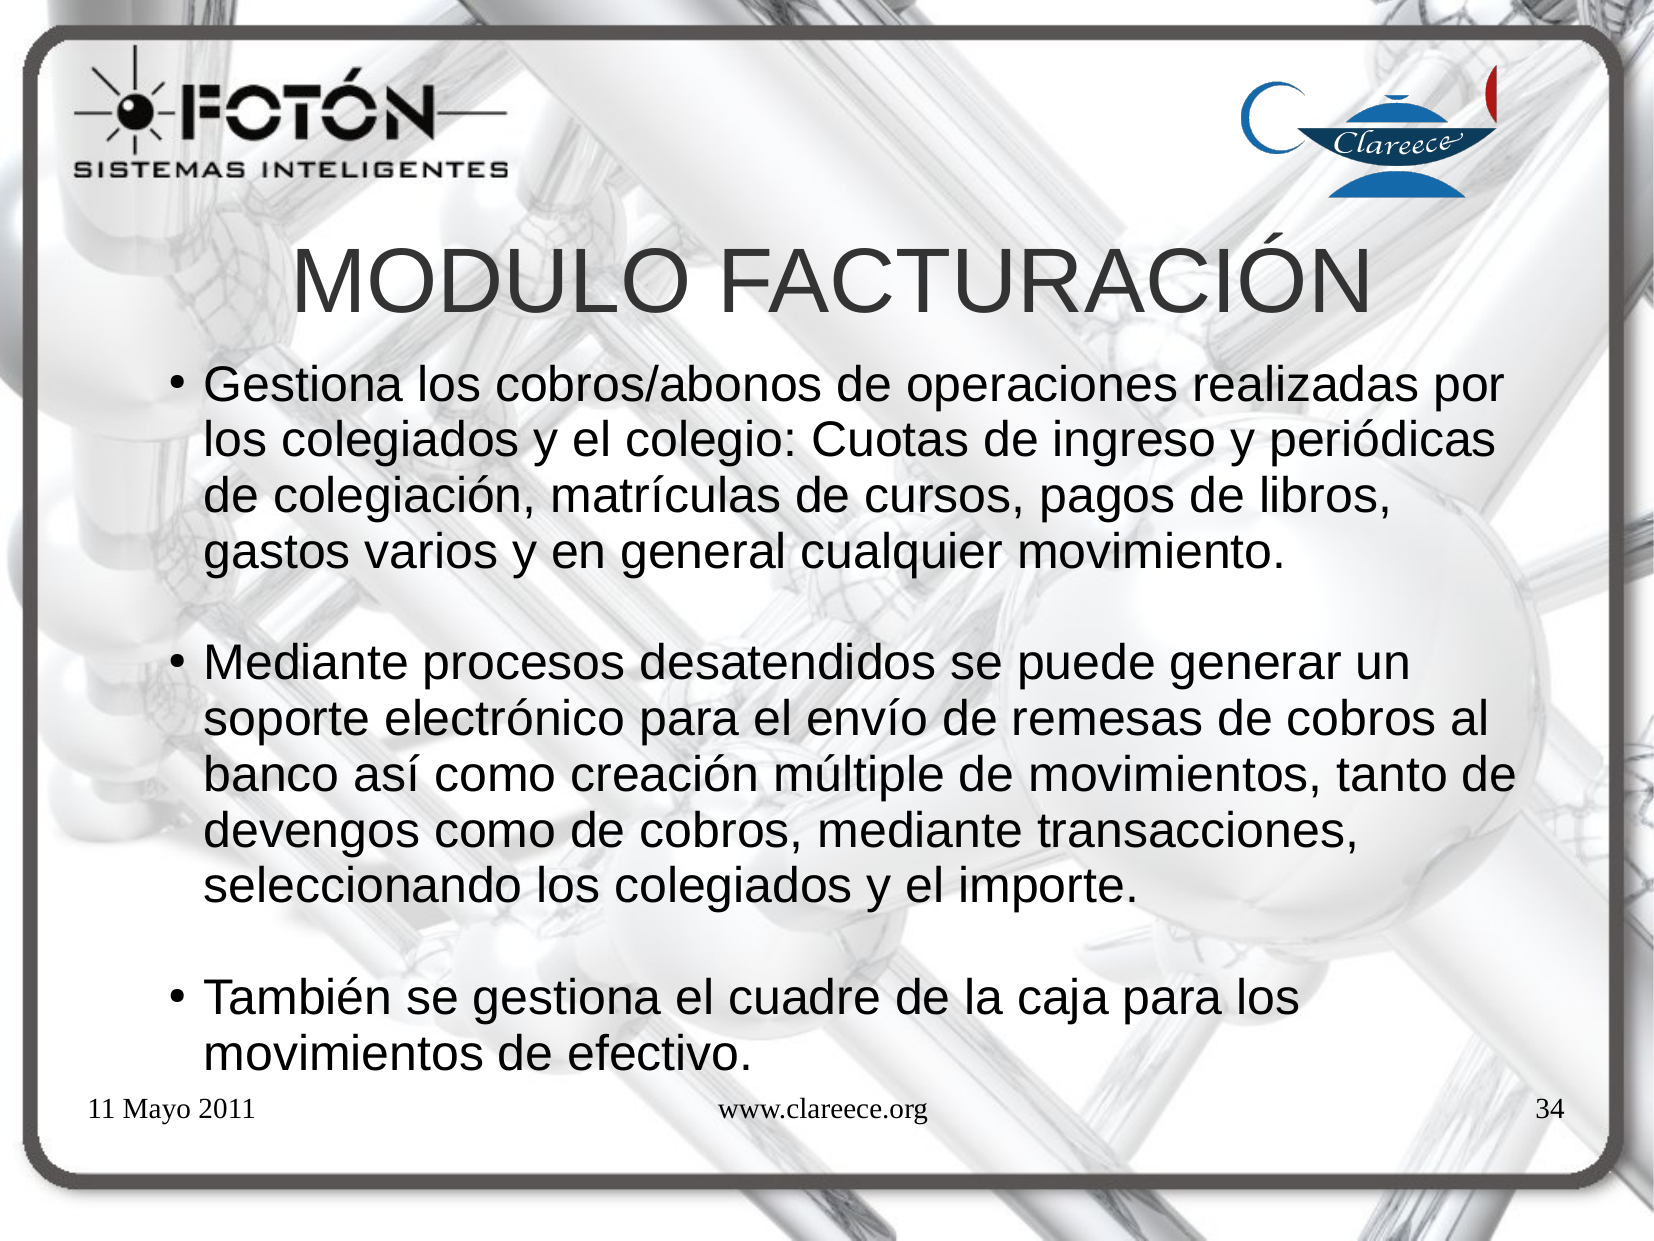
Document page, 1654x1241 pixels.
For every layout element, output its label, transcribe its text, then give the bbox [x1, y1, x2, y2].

title MODULO FACTURACIÓN [88, 177, 1577, 385]
picture [0, 0, 1654, 1241]
text_box Gestiona los cobros/abonos de operaciones realizadas por los colegiados y el colegio: Cuotas de ingreso y periódicas de colegiación, matrículas de cursos, pagos de libros, gastos varios y en general cualquier movimiento. Mediante procesos desatendidos se puede generar un soporte electrónico para el envío de remesas de cobros al banco así como creación múltiple de movimientos, tanto de devengos como de cobros, mediante transacciones, seleccionando los colegiados y el importe. También se gestiona el cuadre de la caja para los movimientos de efectivo. [118, 255, 1565, 1093]
